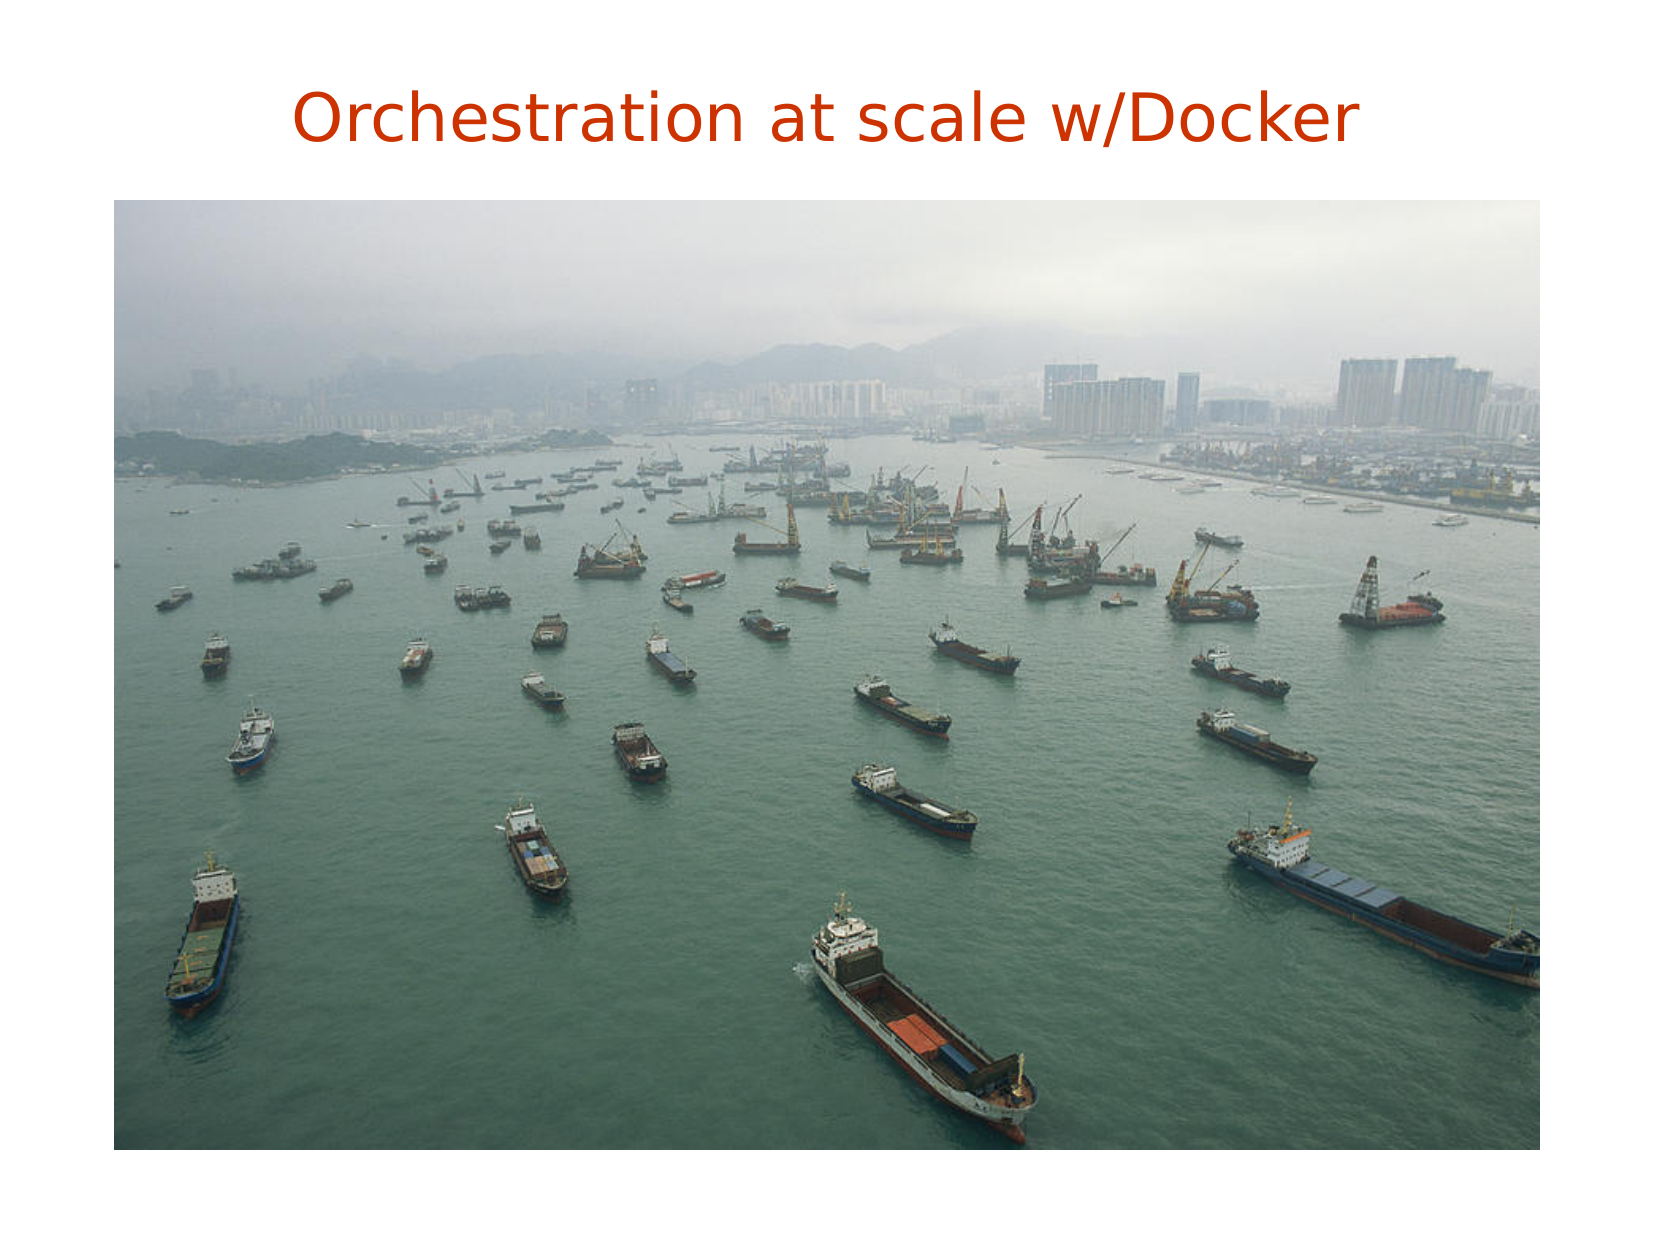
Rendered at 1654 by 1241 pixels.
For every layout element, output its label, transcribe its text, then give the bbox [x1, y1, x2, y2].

text_box Orchestration at scale w/Docker [277, 72, 1377, 166]
picture [114, 200, 1540, 1150]
